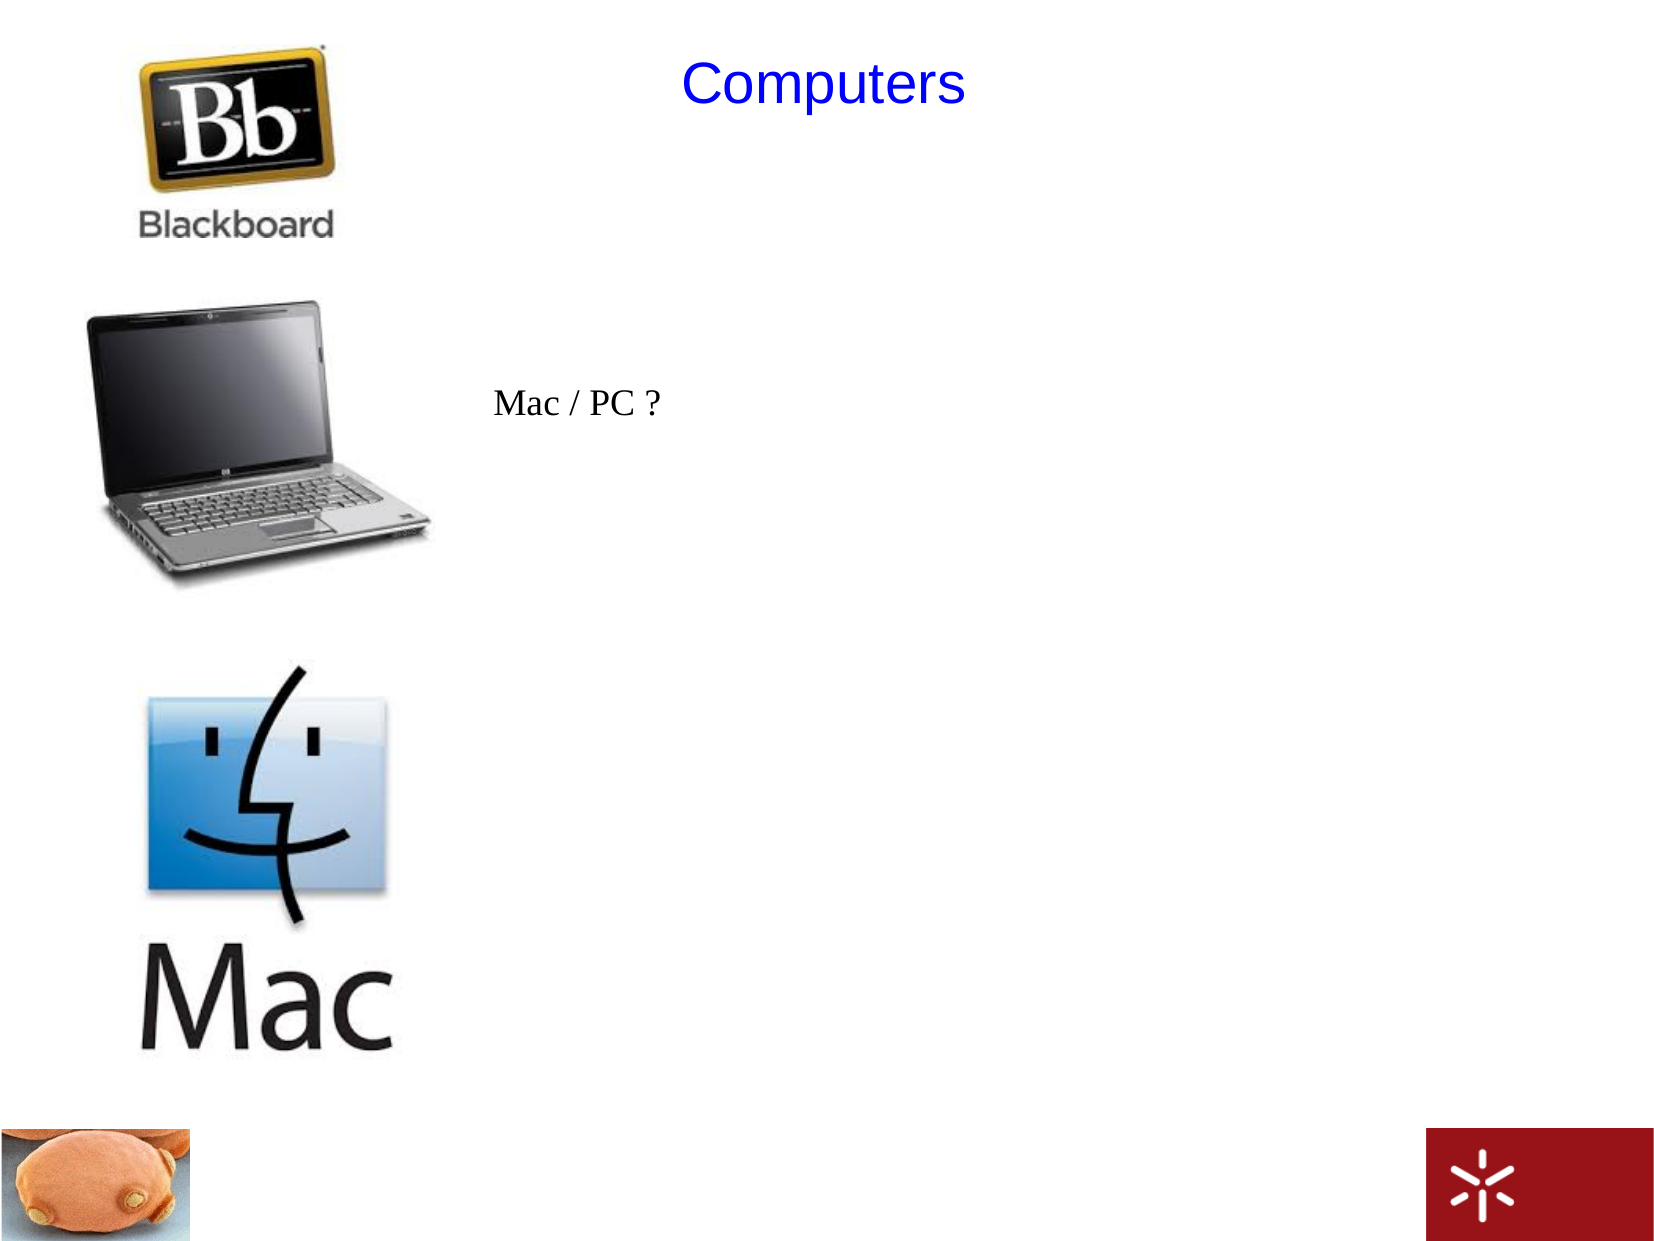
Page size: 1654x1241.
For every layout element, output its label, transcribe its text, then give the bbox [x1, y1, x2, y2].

picture [1425, 1128, 1654, 1241]
picture [120, 44, 356, 238]
picture [1, 1129, 190, 1241]
picture [59, 285, 451, 601]
picture [113, 659, 421, 1064]
text_box Mac / PC ? [478, 375, 677, 432]
title Computers [0, 2, 1654, 166]
